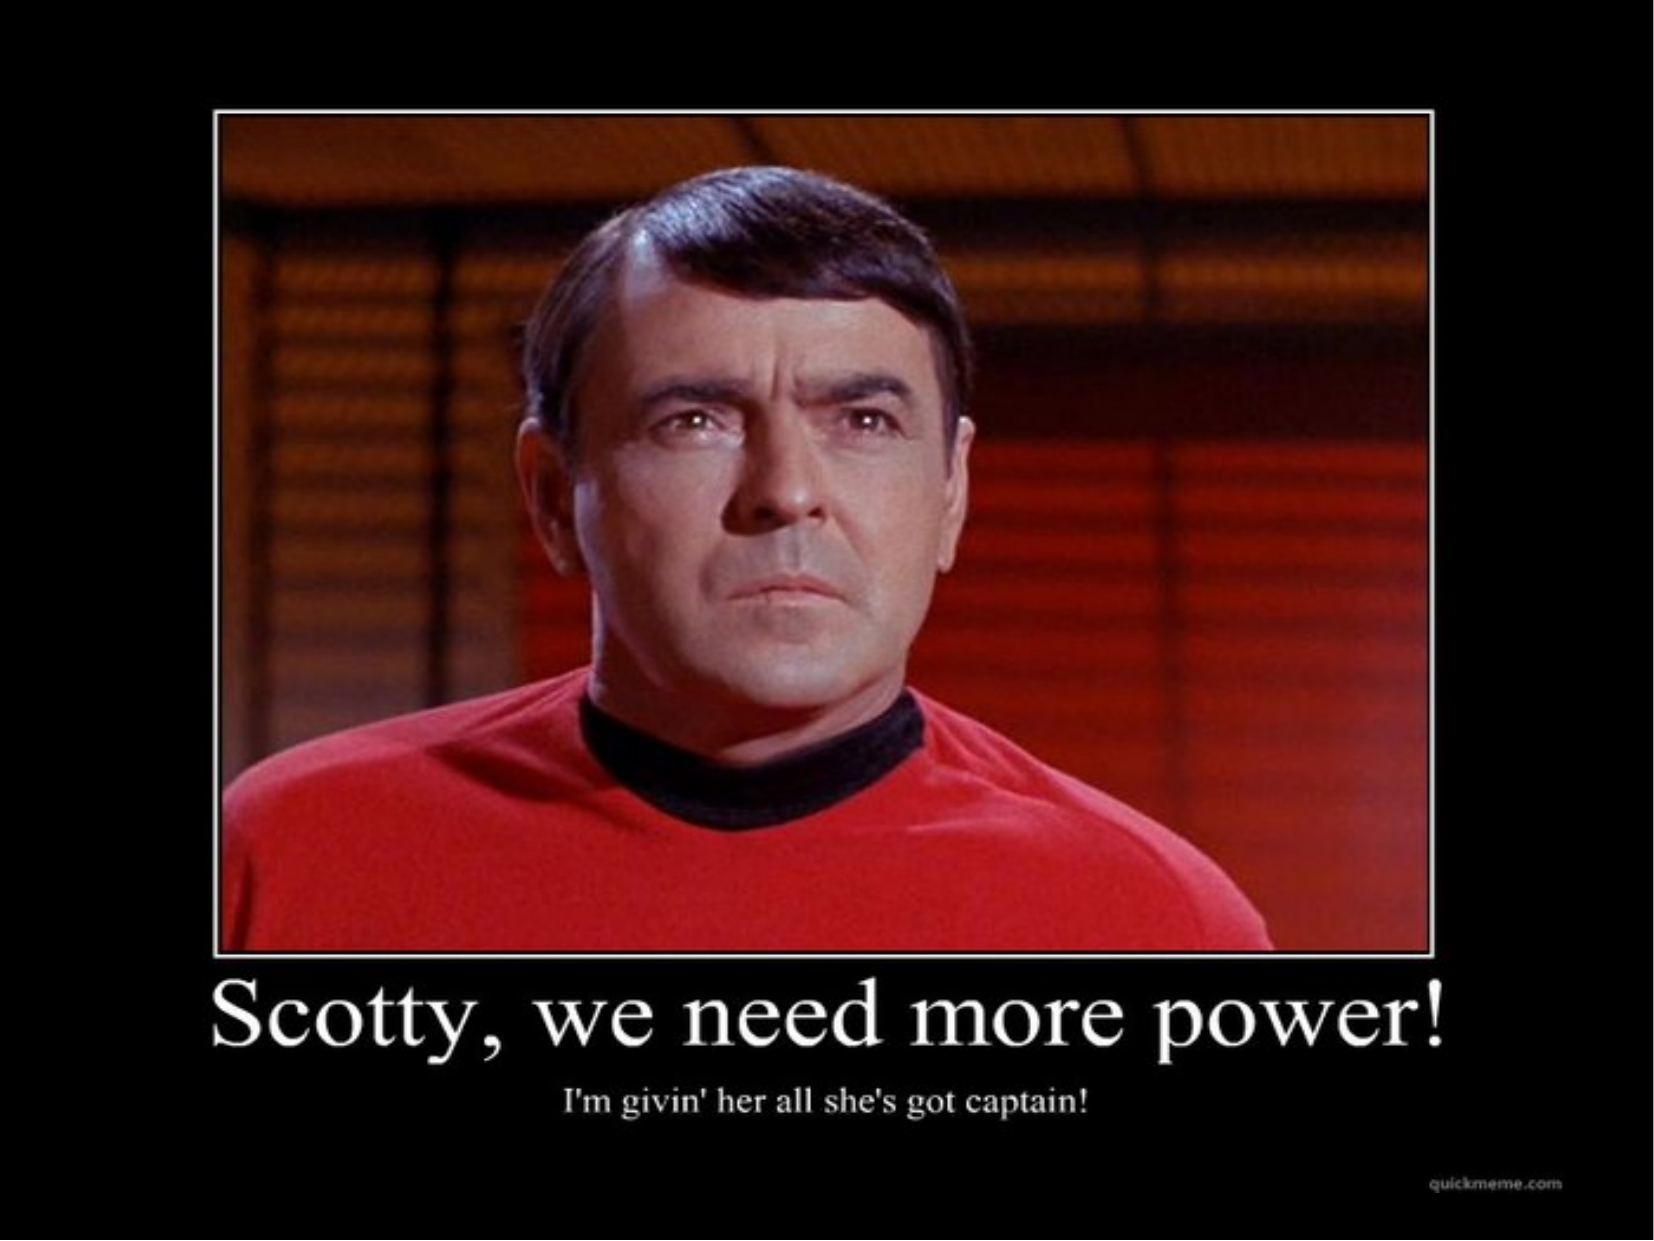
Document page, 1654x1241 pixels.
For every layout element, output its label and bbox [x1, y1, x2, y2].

picture [88, 47, 1565, 1193]
